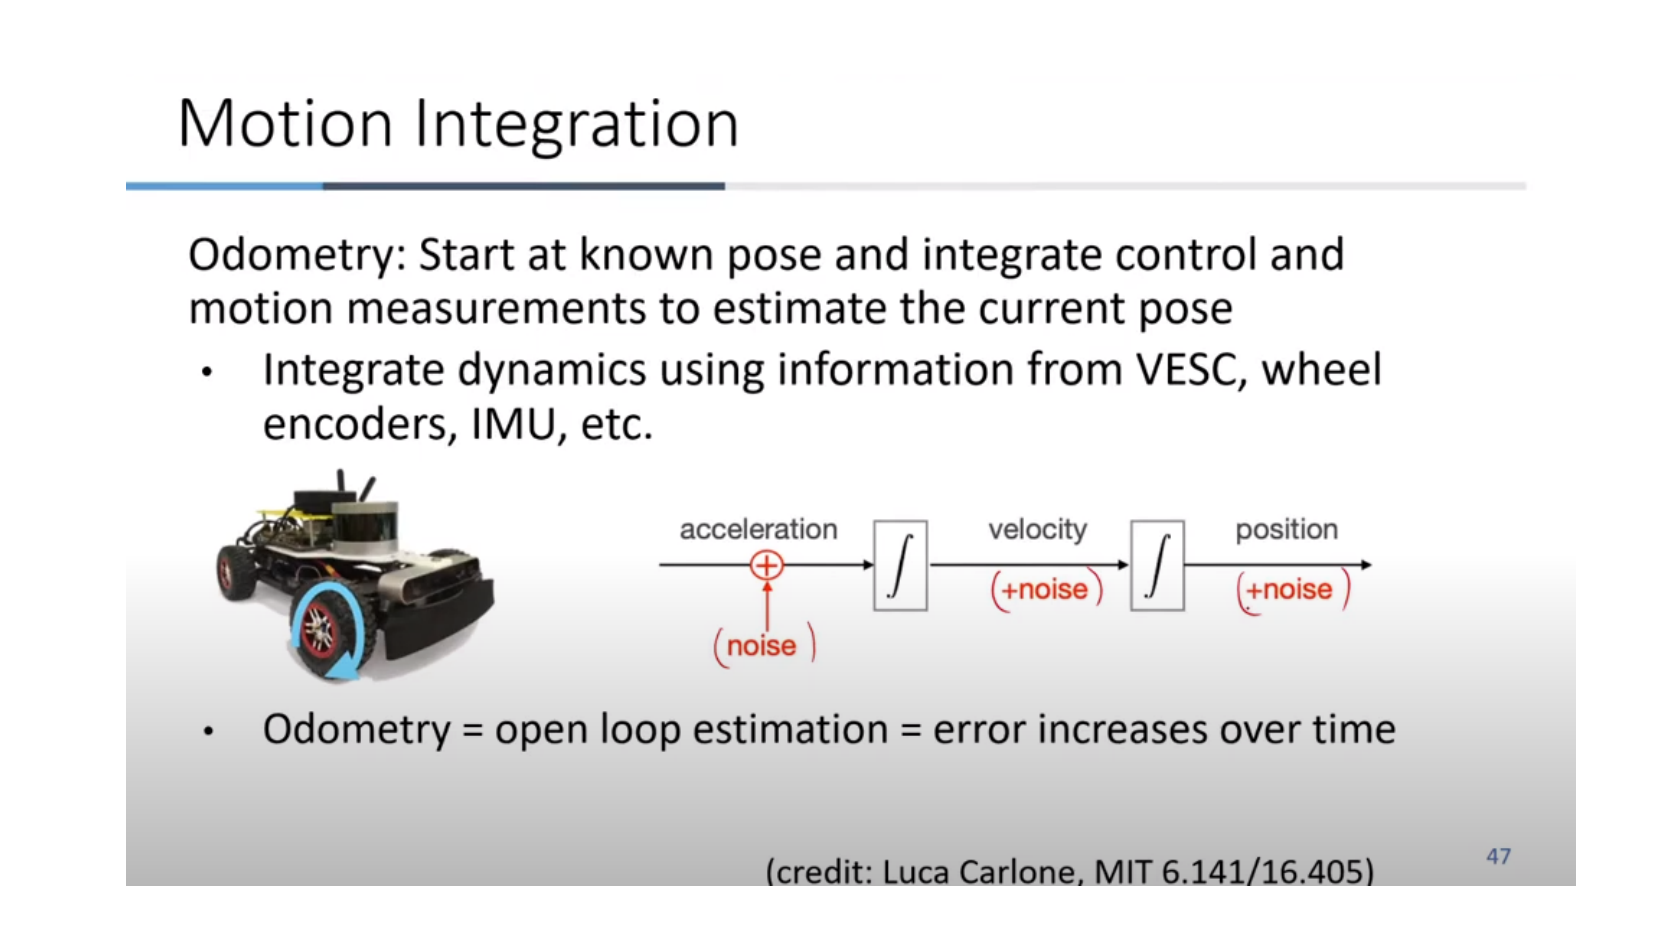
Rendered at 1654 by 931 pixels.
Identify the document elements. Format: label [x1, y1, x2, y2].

picture [126, 74, 1576, 886]
